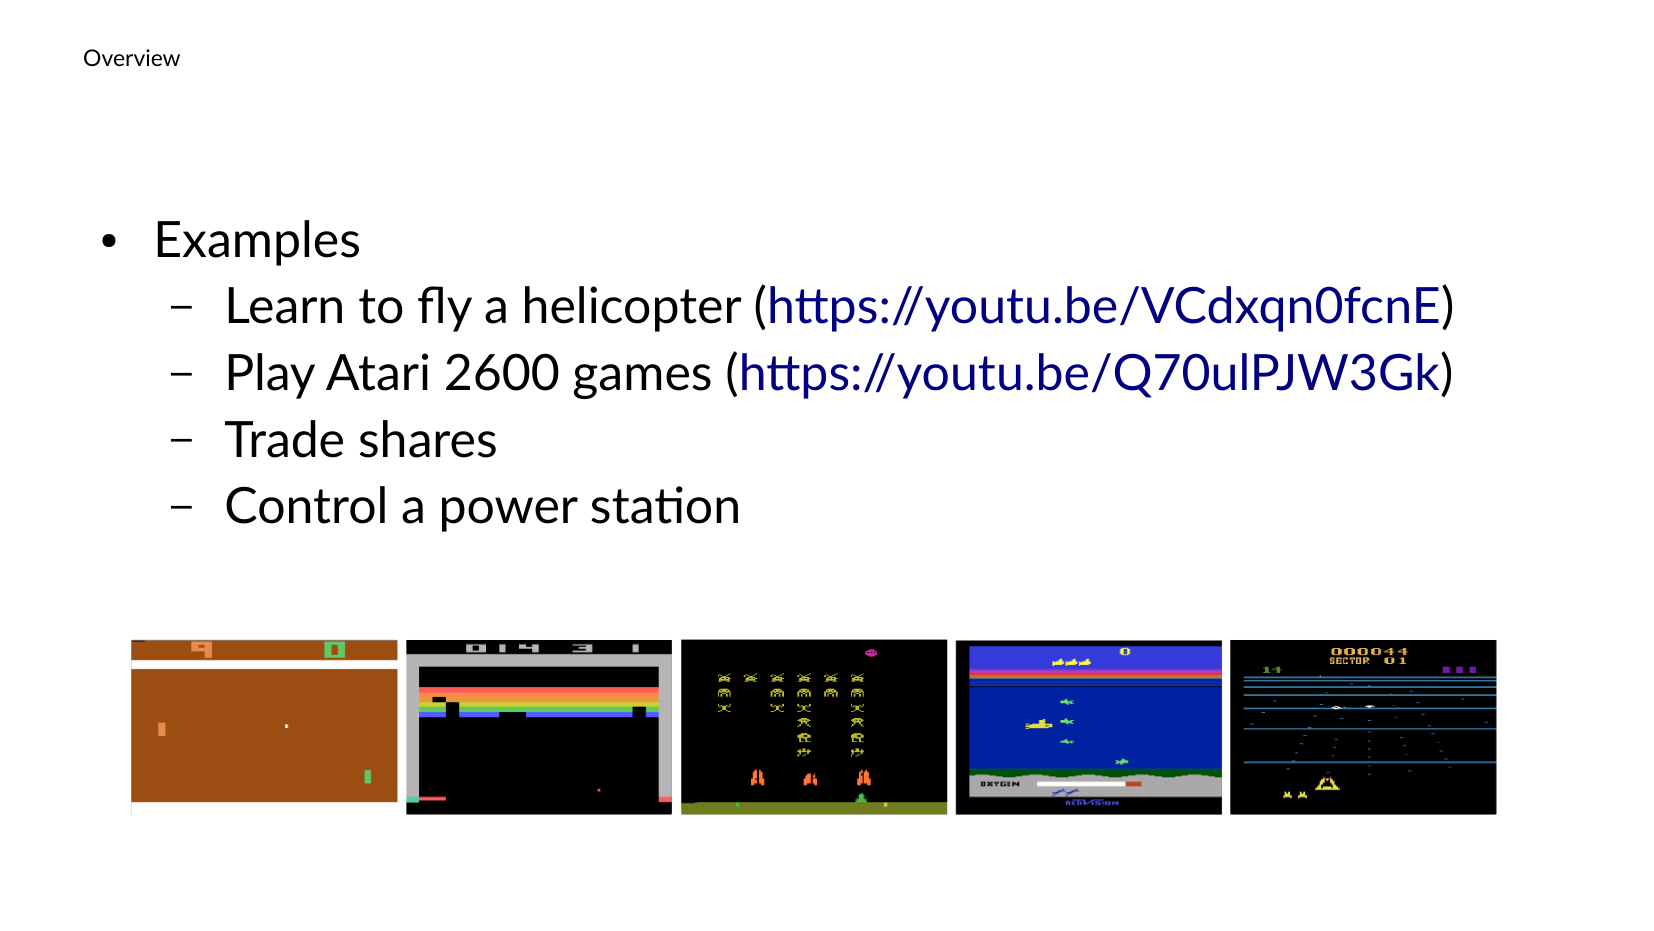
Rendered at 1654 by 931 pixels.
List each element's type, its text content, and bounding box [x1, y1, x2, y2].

picture [118, 633, 1512, 827]
list Examples Learn to fly a helicopter (https://youtu.be/VCdxqn0fcnE) Play Atari 2600 games (https://youtu.be/Q70ulPJW3Gk) Trade shares Control a power station [82, 217, 1571, 839]
title Overview [83, 0, 1571, 119]
